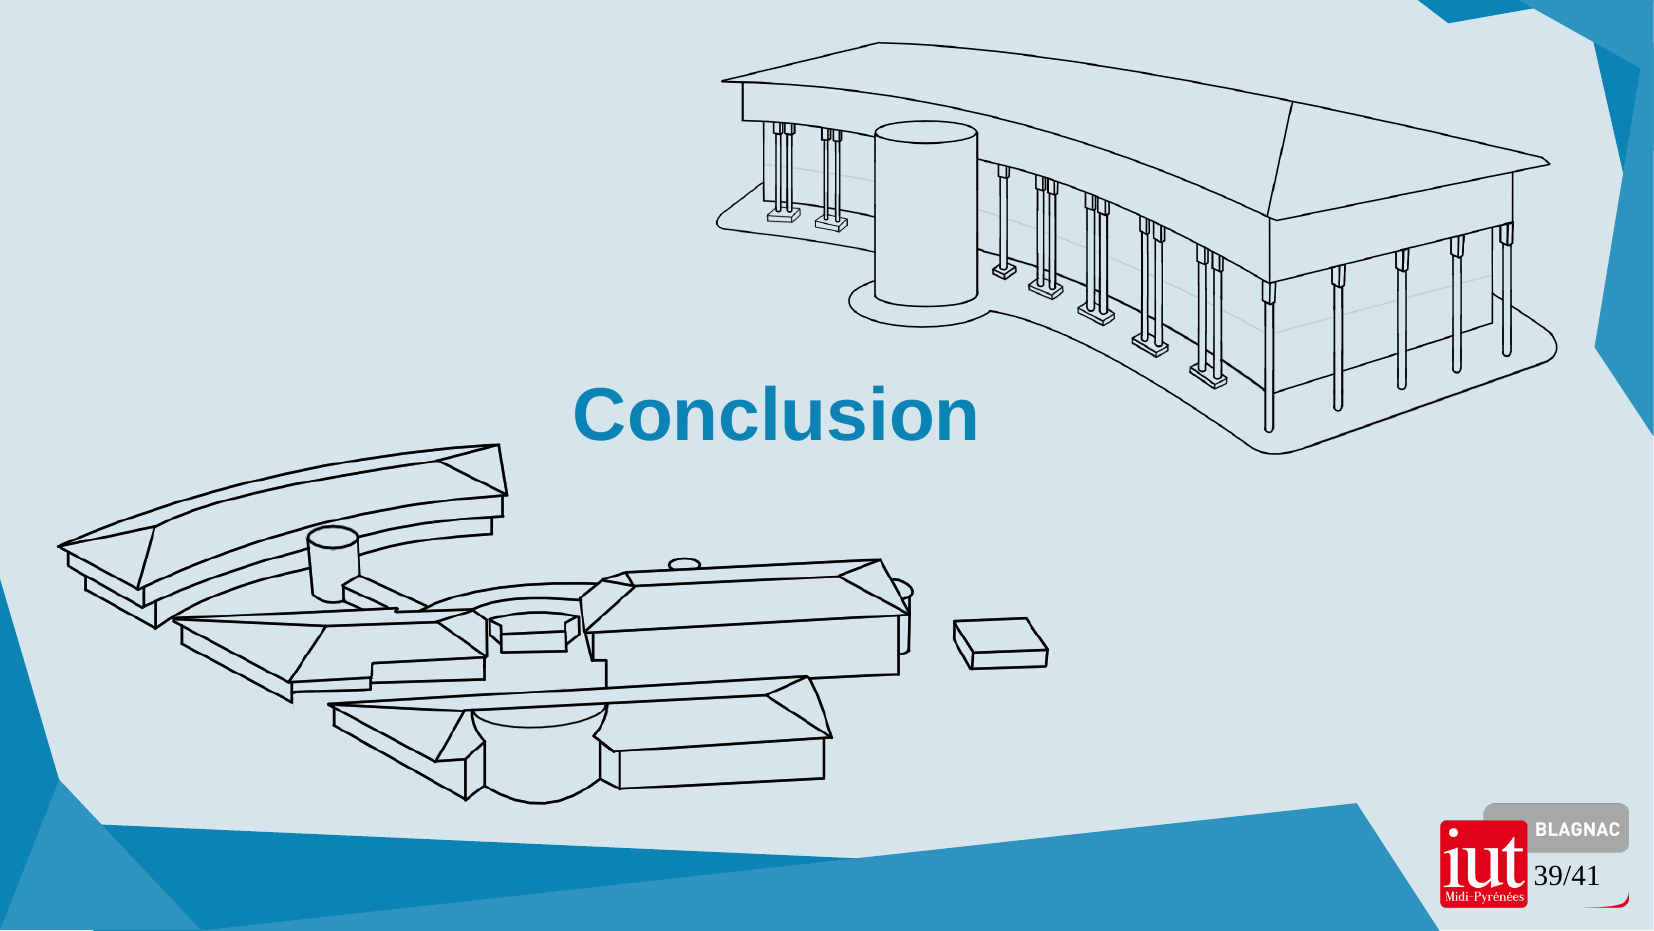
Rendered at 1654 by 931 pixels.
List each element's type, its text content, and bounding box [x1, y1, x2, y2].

picture [23, 38, 1560, 827]
title Conclusion [572, 372, 708, 424]
picture [589, 424, 613, 432]
picture [642, 424, 658, 433]
picture [1440, 803, 1629, 908]
